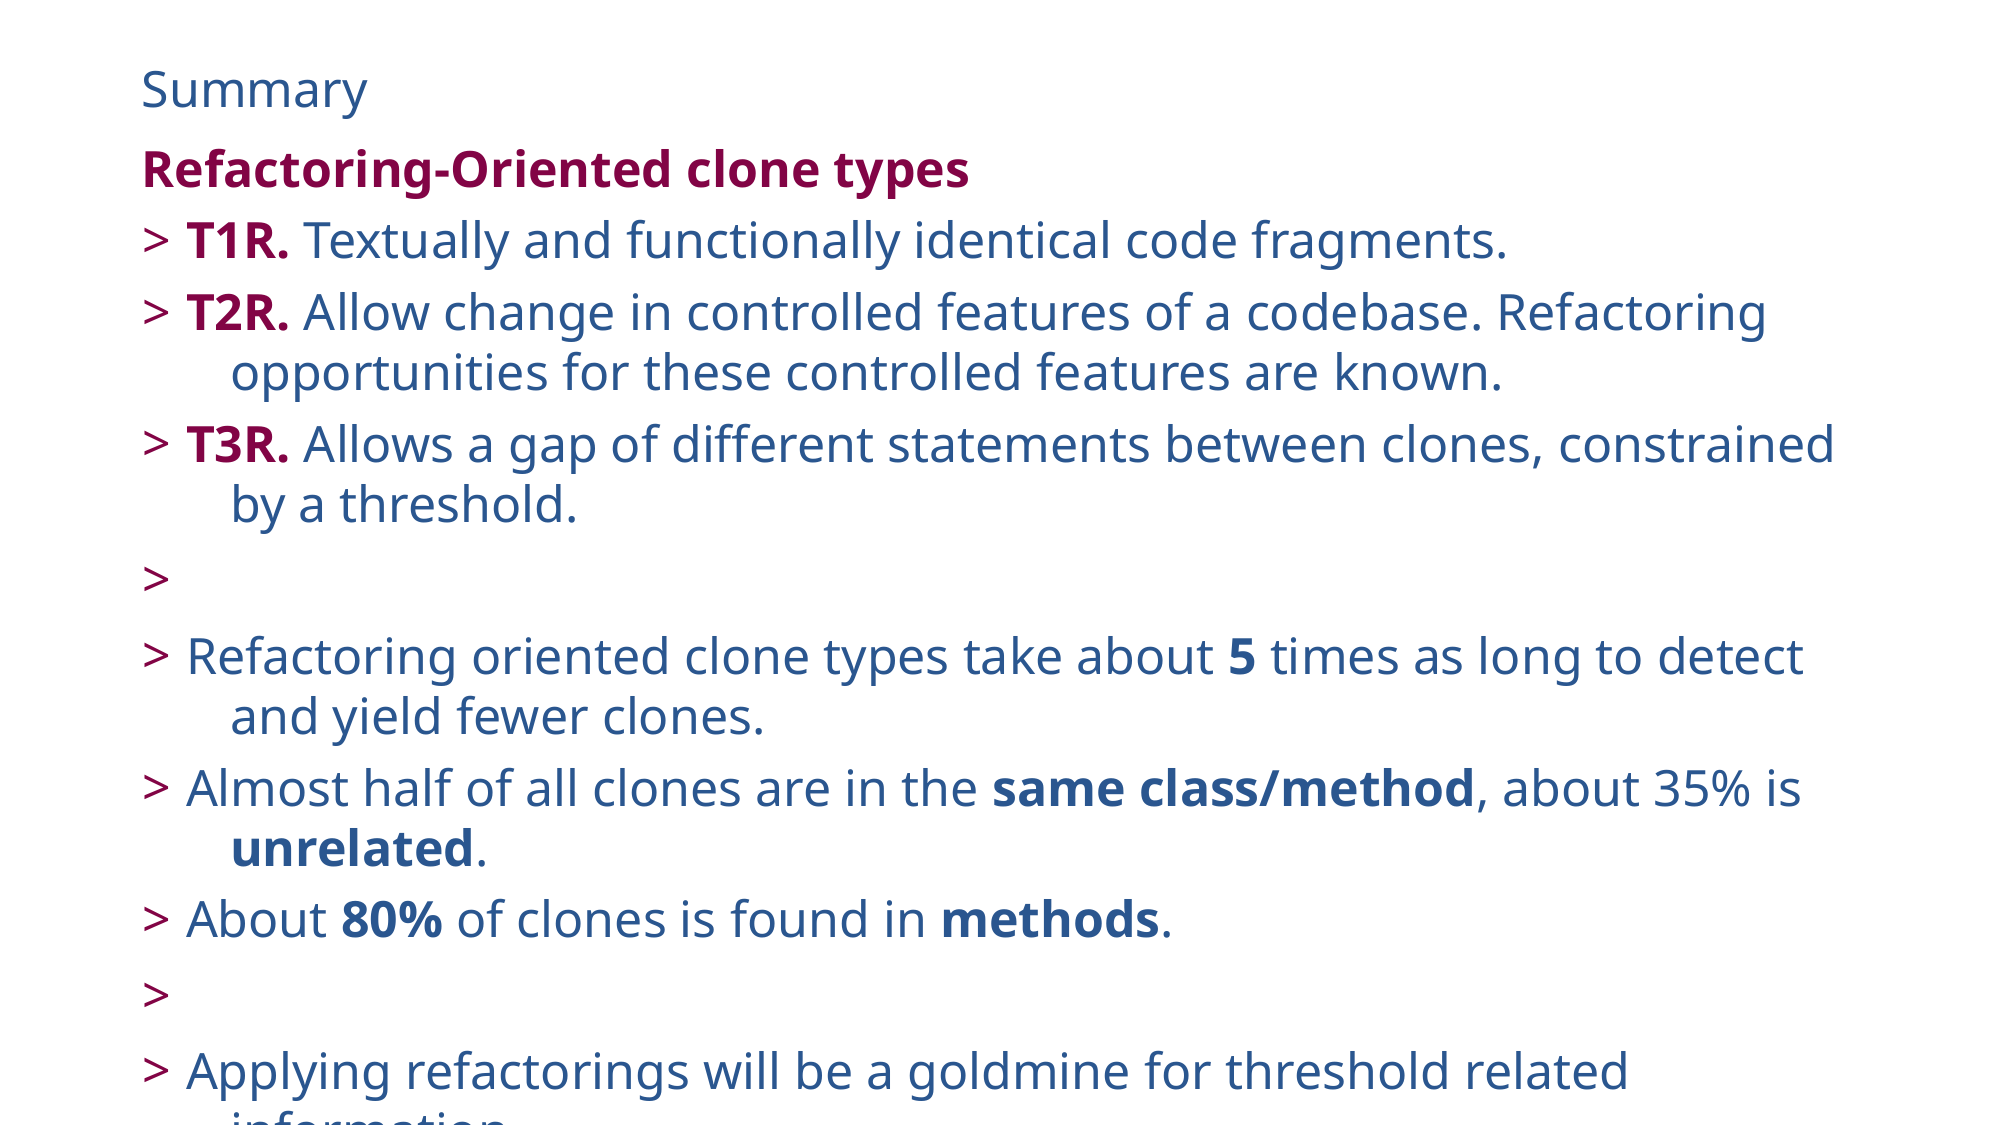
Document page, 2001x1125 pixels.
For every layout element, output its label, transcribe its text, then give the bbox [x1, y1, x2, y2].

text_box Refactoring-Oriented clone types T1R. Textually and functionally identical code fragments. T2R. Allow change in controlled features of a codebase. Refactoring opportunities for these controlled features are known. T3R. Allows a gap of different statements between clones, constrained by a threshold. Refactoring oriented clone types take about 5 times as long to detect and yield fewer clones. Almost half of all clones are in the same class/method, about 35% is unrelated. About 80% of clones is found in methods. Applying refactorings will be a goldmine for threshold related information. [142, 147, 1842, 885]
text_box Summary [142, 59, 1842, 124]
